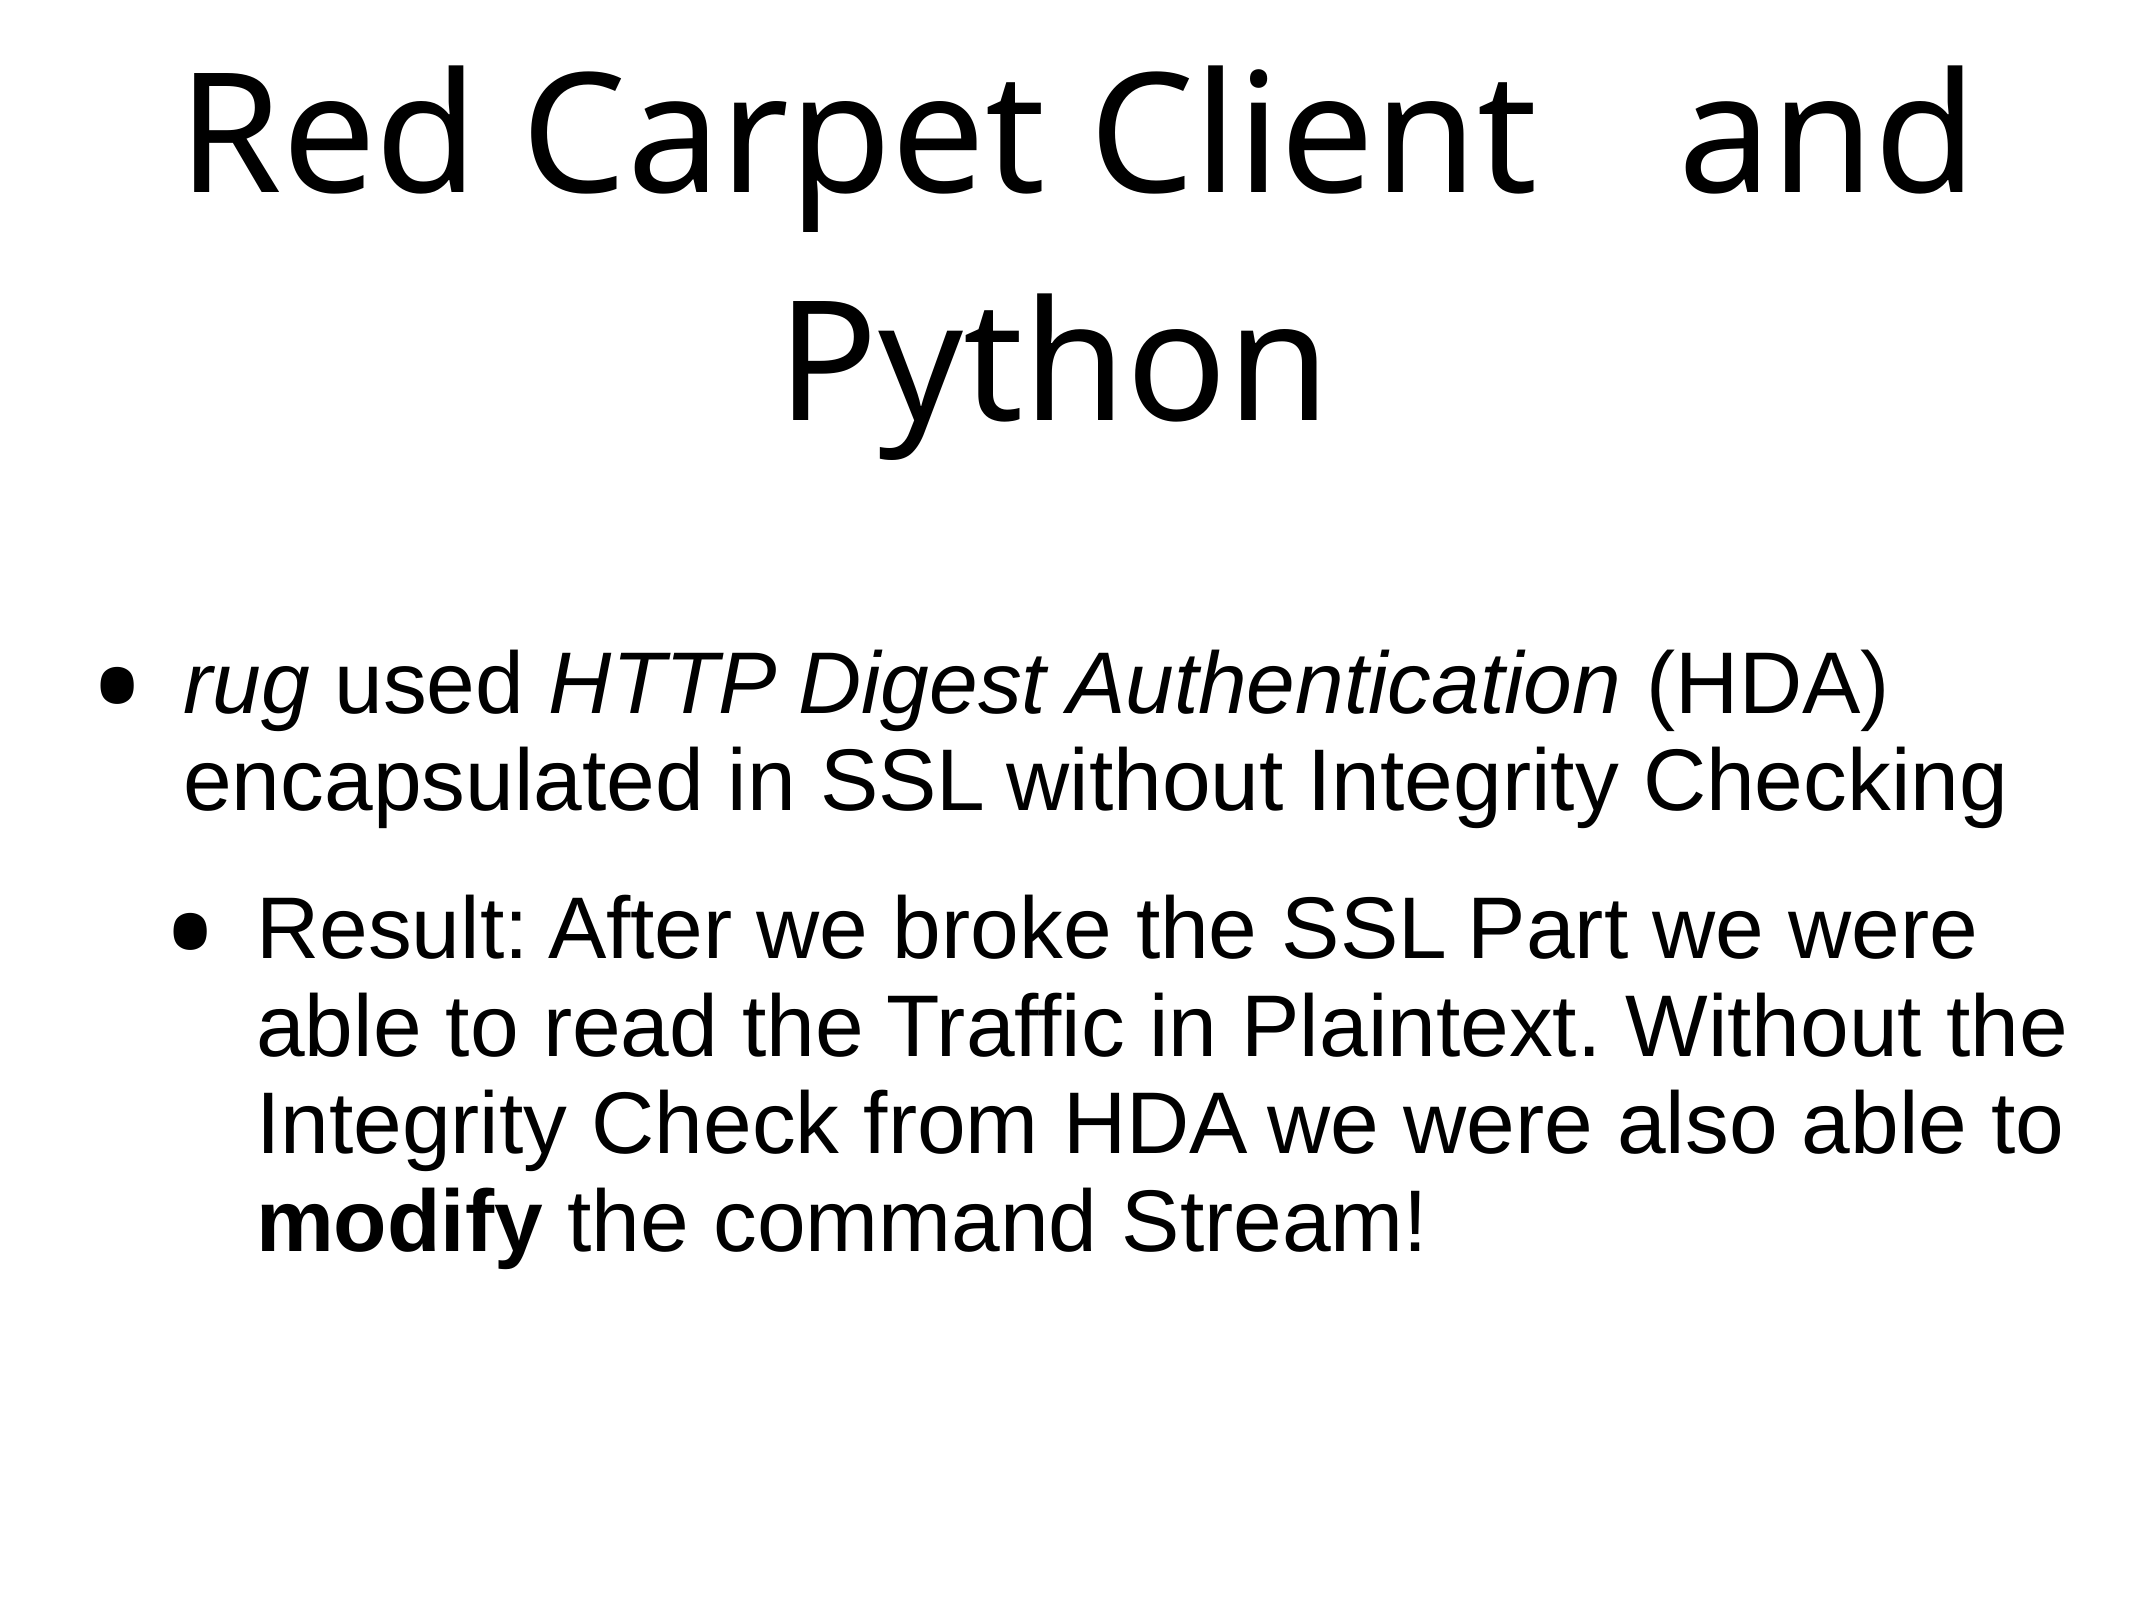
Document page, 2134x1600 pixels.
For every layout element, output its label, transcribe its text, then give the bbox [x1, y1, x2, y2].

list rug used HTTP Digest Authentication (HDA) encapsulated in SSL without Integrity Checking Result: After we broke the SSL Part we were able to read the Traffic in Plaintext. Without the Integrity Check from HDA we were also able to modify the command Stream! [29, 412, 2097, 1492]
title Red Carpet Client and Python [59, 31, 2097, 412]
